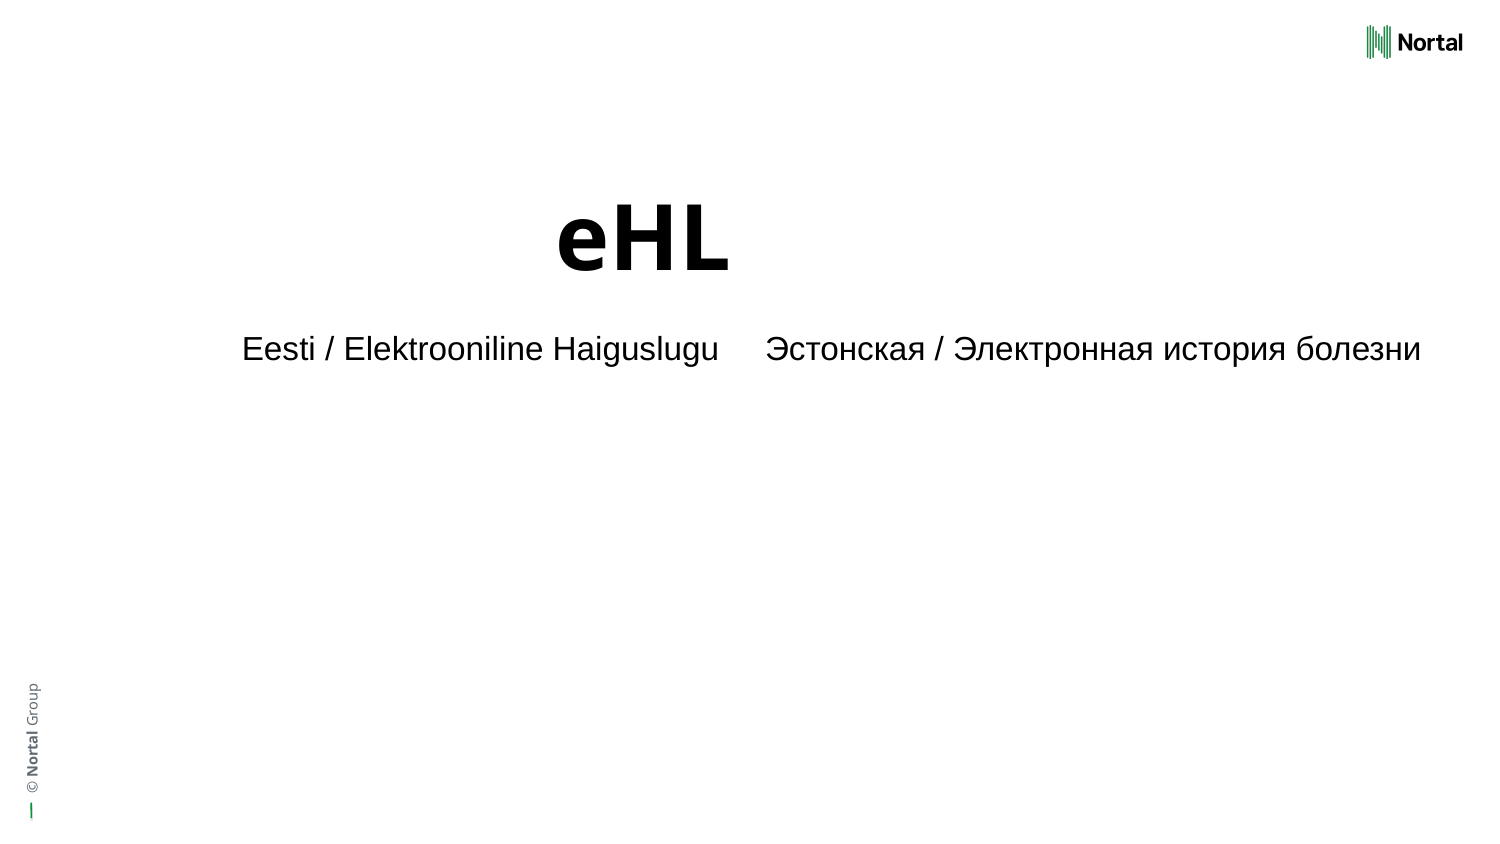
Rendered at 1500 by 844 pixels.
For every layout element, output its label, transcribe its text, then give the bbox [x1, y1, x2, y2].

title eHL [555, 165, 783, 306]
text_box Эстонская / Электронная история болезни [765, 330, 1471, 538]
subtitle Eesti / Elektrooniline Haiguslugu [180, 330, 721, 616]
